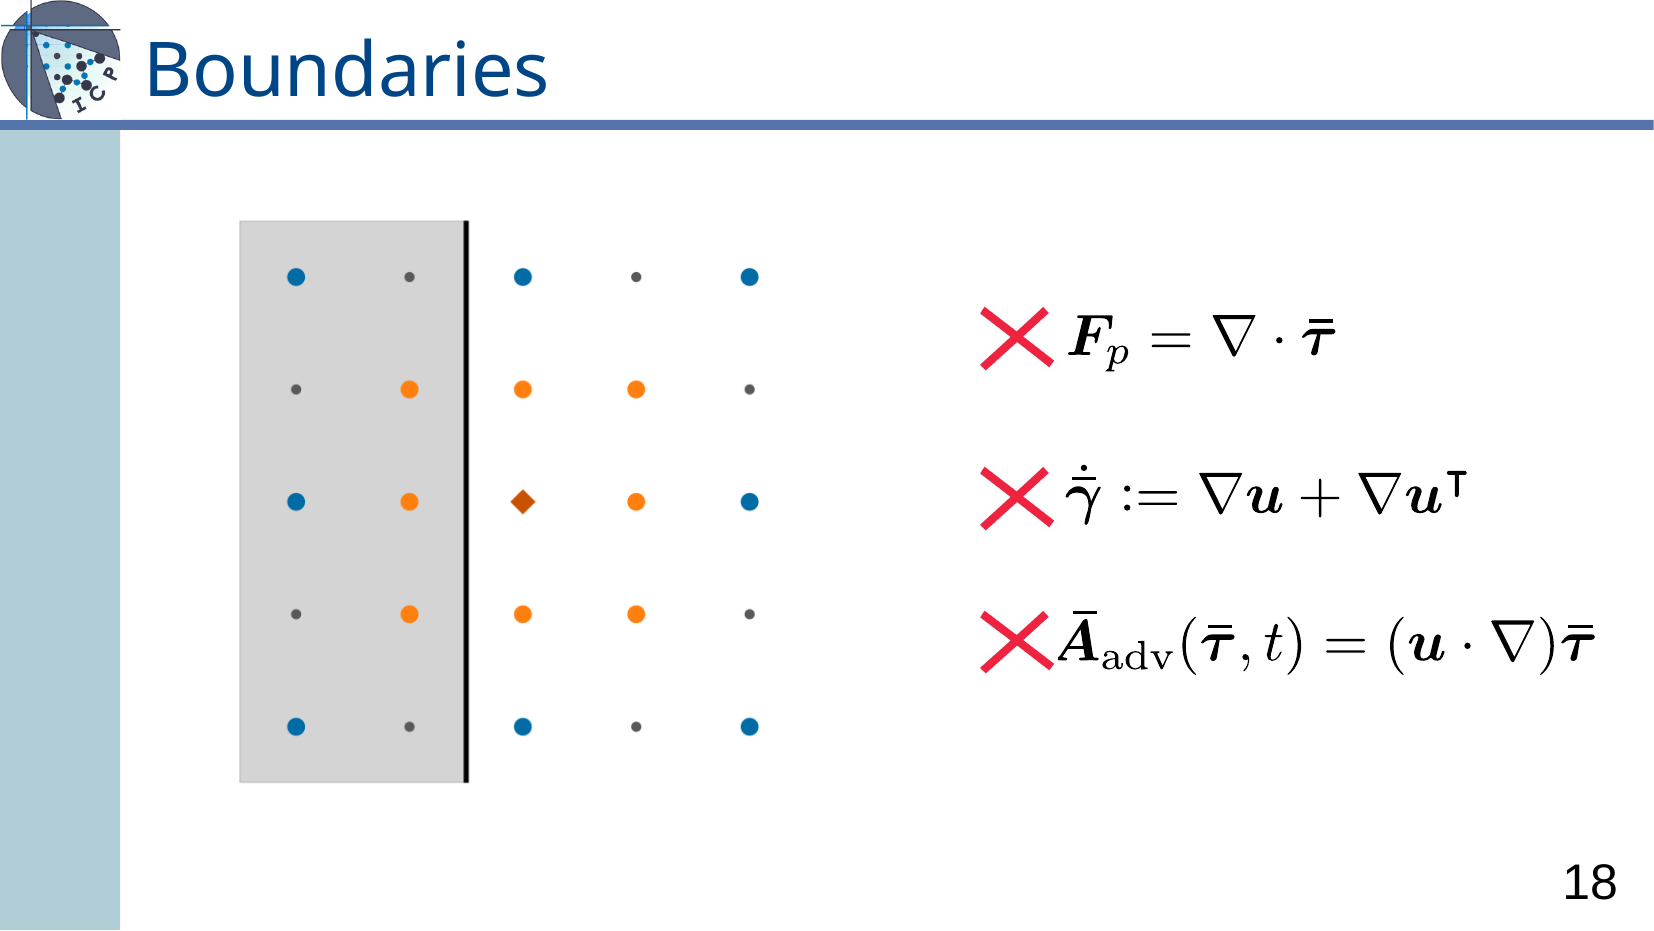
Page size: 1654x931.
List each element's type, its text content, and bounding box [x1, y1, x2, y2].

picture [0, 0, 121, 120]
text_box [1064, 464, 1471, 525]
text_box [1058, 611, 1598, 675]
picture [975, 608, 1058, 675]
picture [167, 202, 825, 843]
text_box [1065, 314, 1339, 372]
picture [975, 464, 1058, 532]
picture [975, 304, 1058, 372]
title Boundaries [135, 0, 1636, 121]
